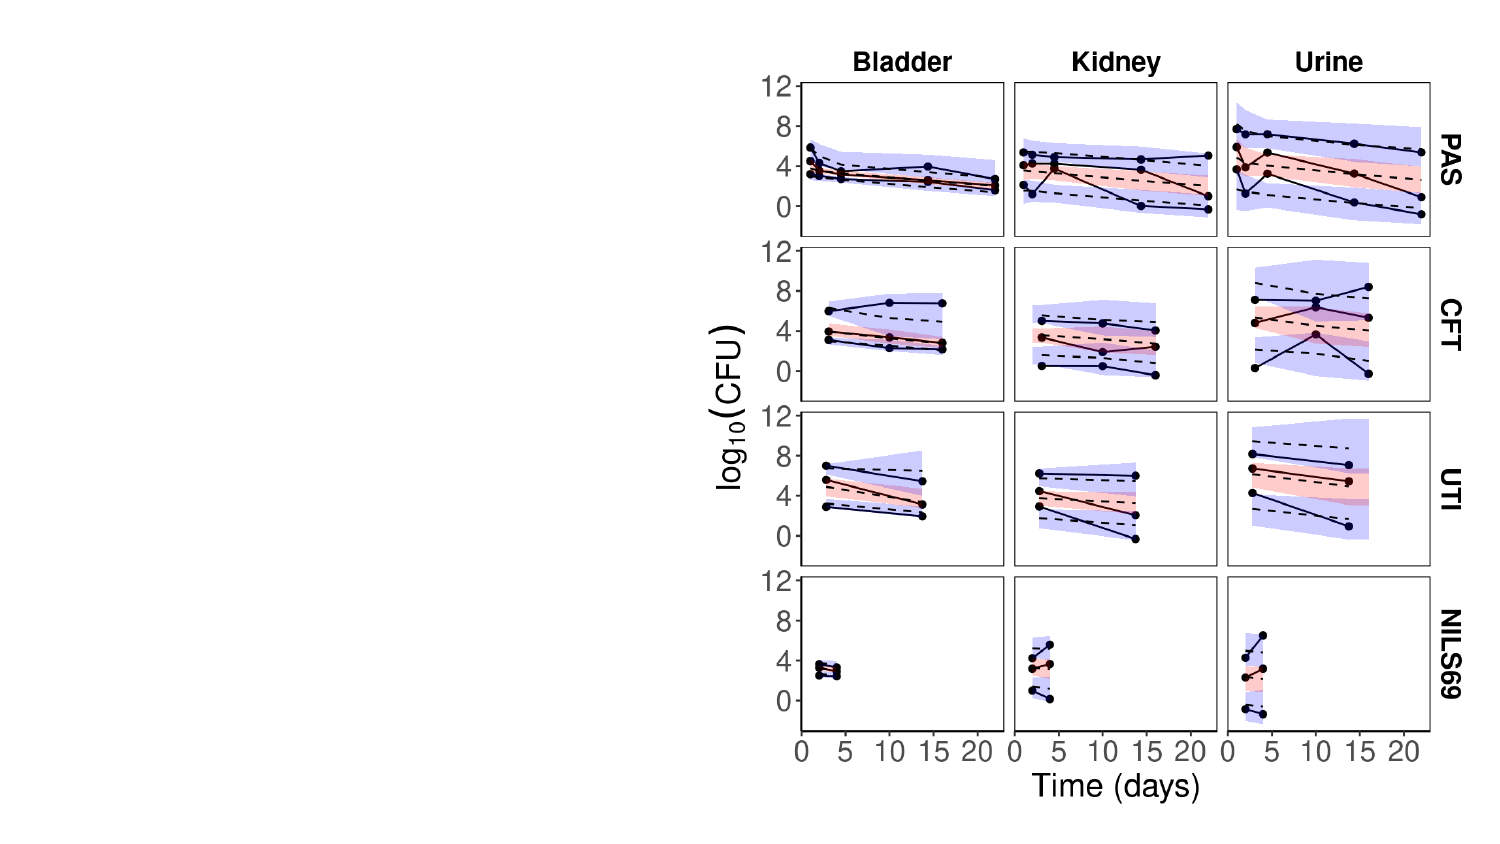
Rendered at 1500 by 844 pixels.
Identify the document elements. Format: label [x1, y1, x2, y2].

picture [698, 30, 1482, 814]
